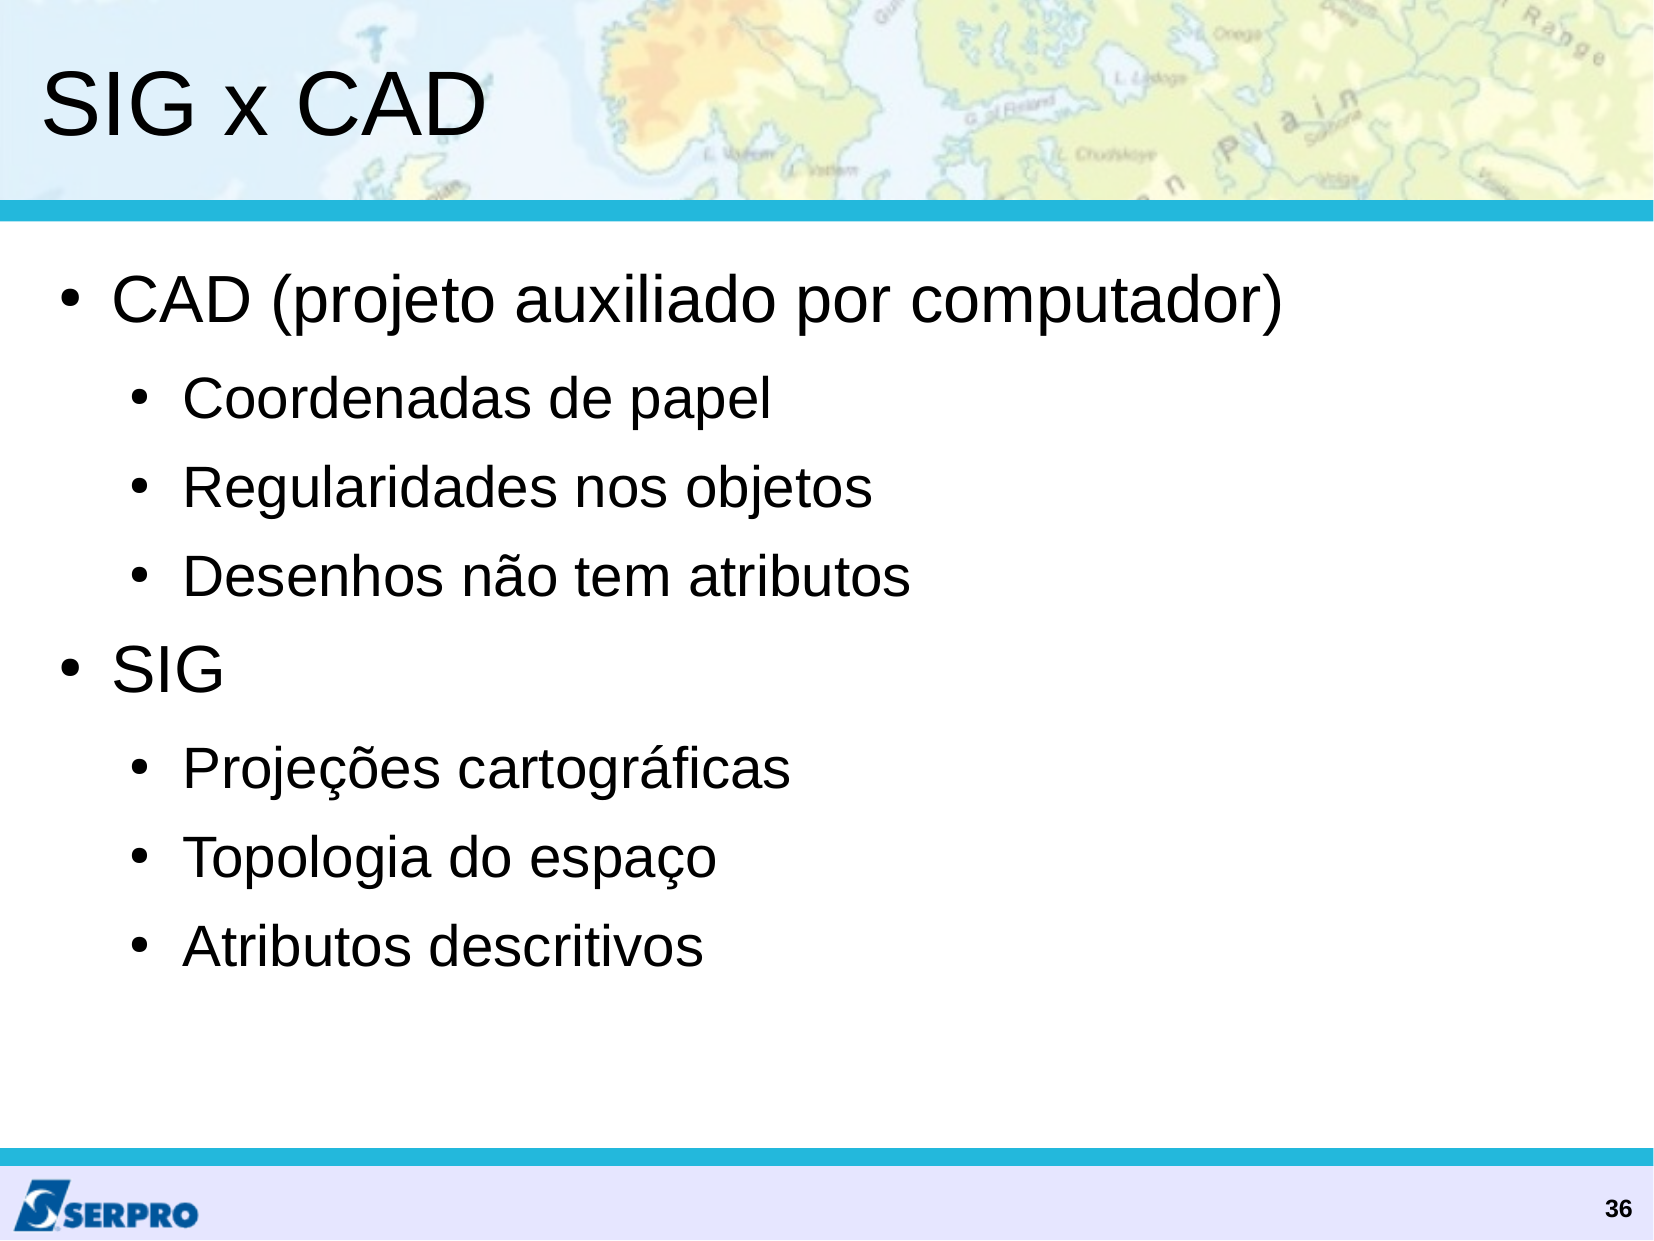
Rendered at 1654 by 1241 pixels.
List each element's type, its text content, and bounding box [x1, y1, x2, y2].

list CAD (projeto auxiliado por computador) Coordenadas de papel Regularidades nos objetos Desenhos não tem atributos SIG Projeções cartográficas Topologia do espaço Atributos descritivos [40, 261, 1616, 1081]
title SIG x CAD [40, 49, 1614, 159]
picture [10, 1177, 201, 1235]
